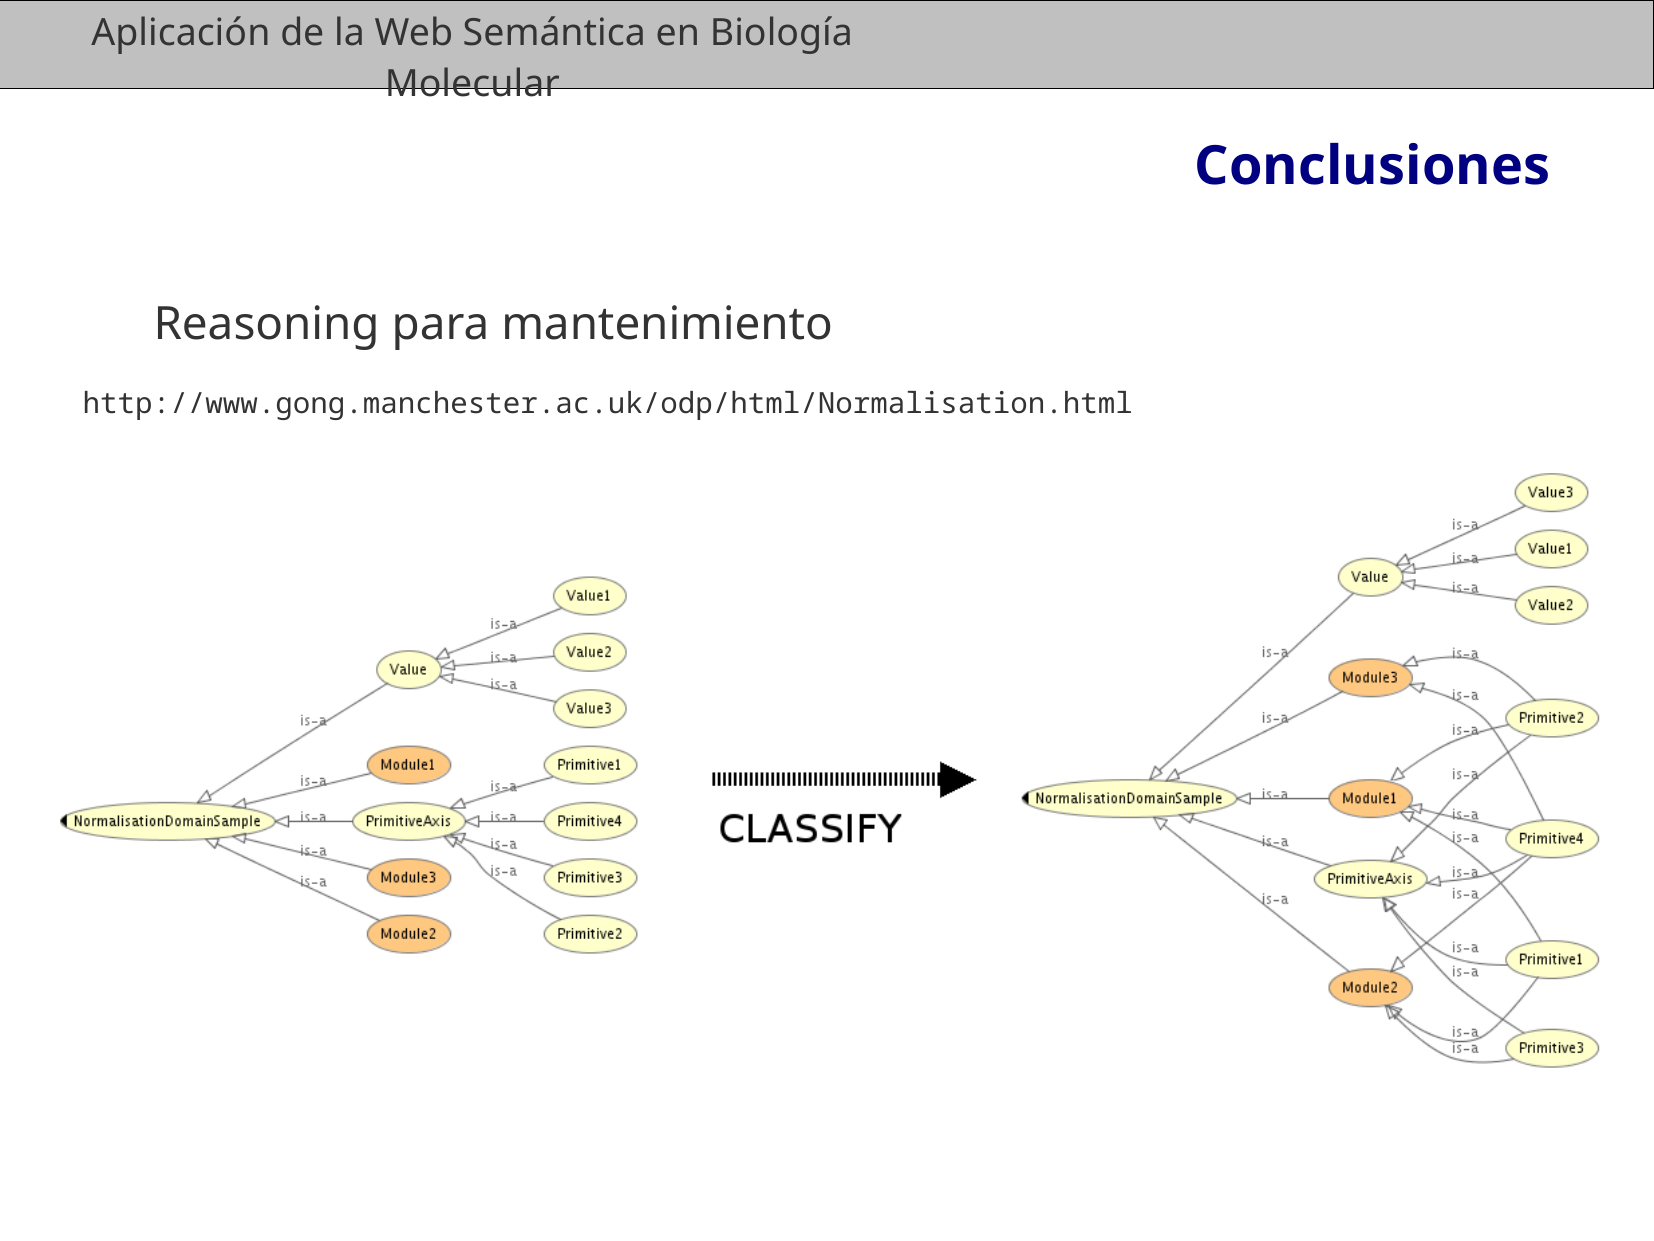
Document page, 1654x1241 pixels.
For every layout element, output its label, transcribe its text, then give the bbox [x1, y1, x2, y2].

picture [1571, 472, 1618, 1092]
picture [59, 472, 82, 1092]
list Reasoning para mantenimiento http://www.gong.manchester.ac.uk/odp/html/Normalisation.html [82, 290, 1571, 1094]
text_box Aplicación de la Web Semántica en Biología Molecular [0, 23, 945, 89]
text_box [0, 0, 1654, 89]
text_box Conclusiones [1092, 125, 1654, 202]
